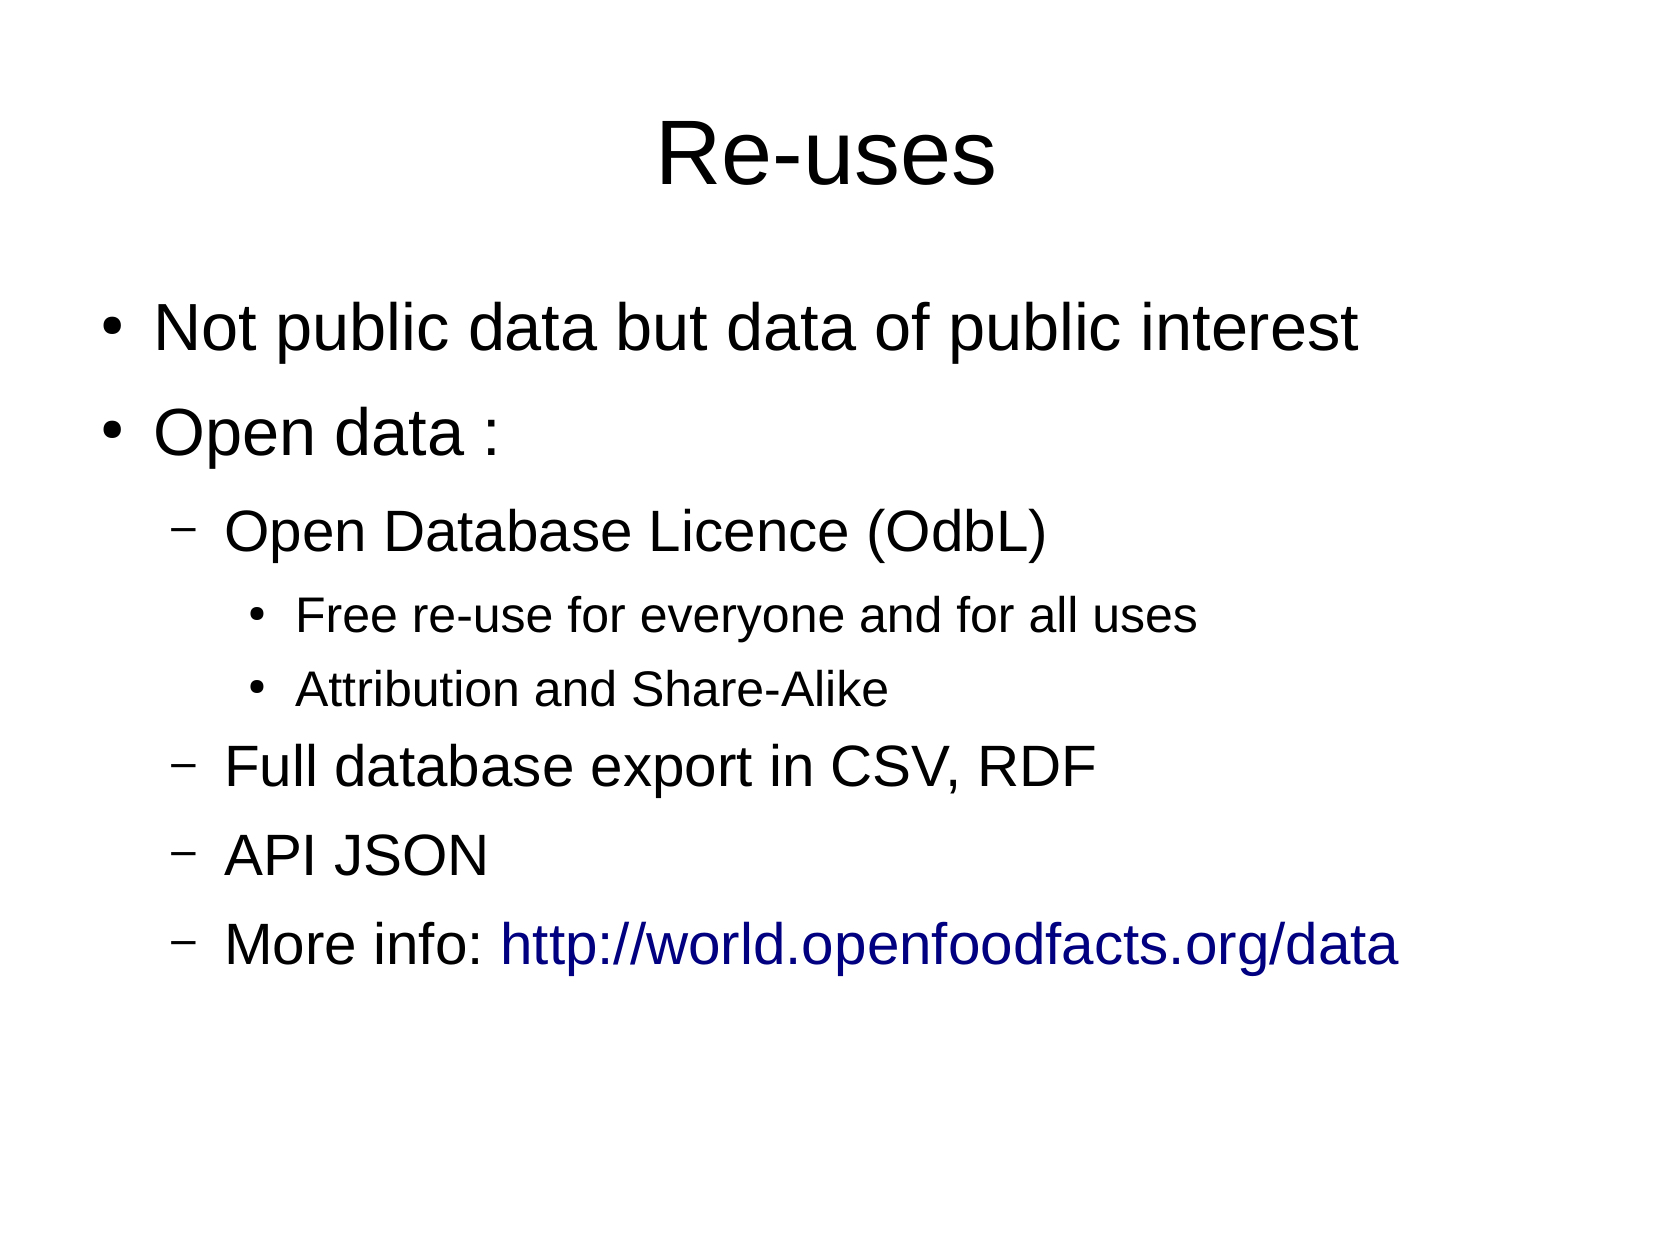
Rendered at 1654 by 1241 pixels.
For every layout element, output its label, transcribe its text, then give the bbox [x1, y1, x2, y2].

title Re-uses [82, 49, 1571, 257]
list Not public data but data of public interest Open data : Open Database Licence (OdbL) Free re-use for everyone and for all uses Attribution and Share-Alike Full database export in CSV, RDF API JSON More info: http://world.openfoodfacts.org/data [82, 290, 1571, 1241]
